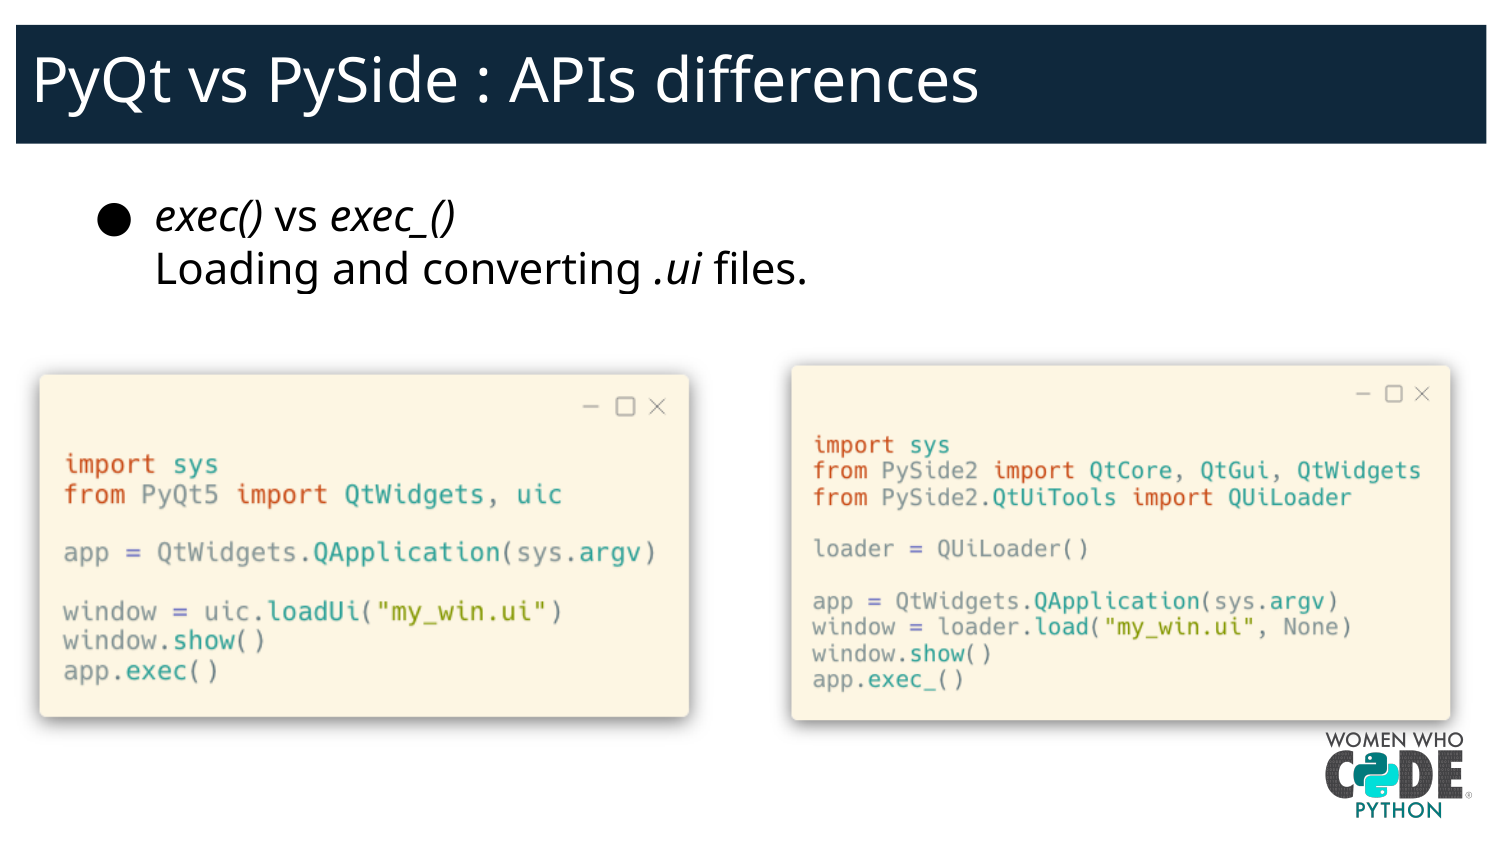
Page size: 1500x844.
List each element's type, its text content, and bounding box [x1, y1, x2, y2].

text_box PyQt vs PySide : APIs differences [16, 24, 1487, 144]
picture [0, 294, 1500, 831]
title exec() vs exec_() Loading and converting .ui files. [64, 172, 1400, 294]
